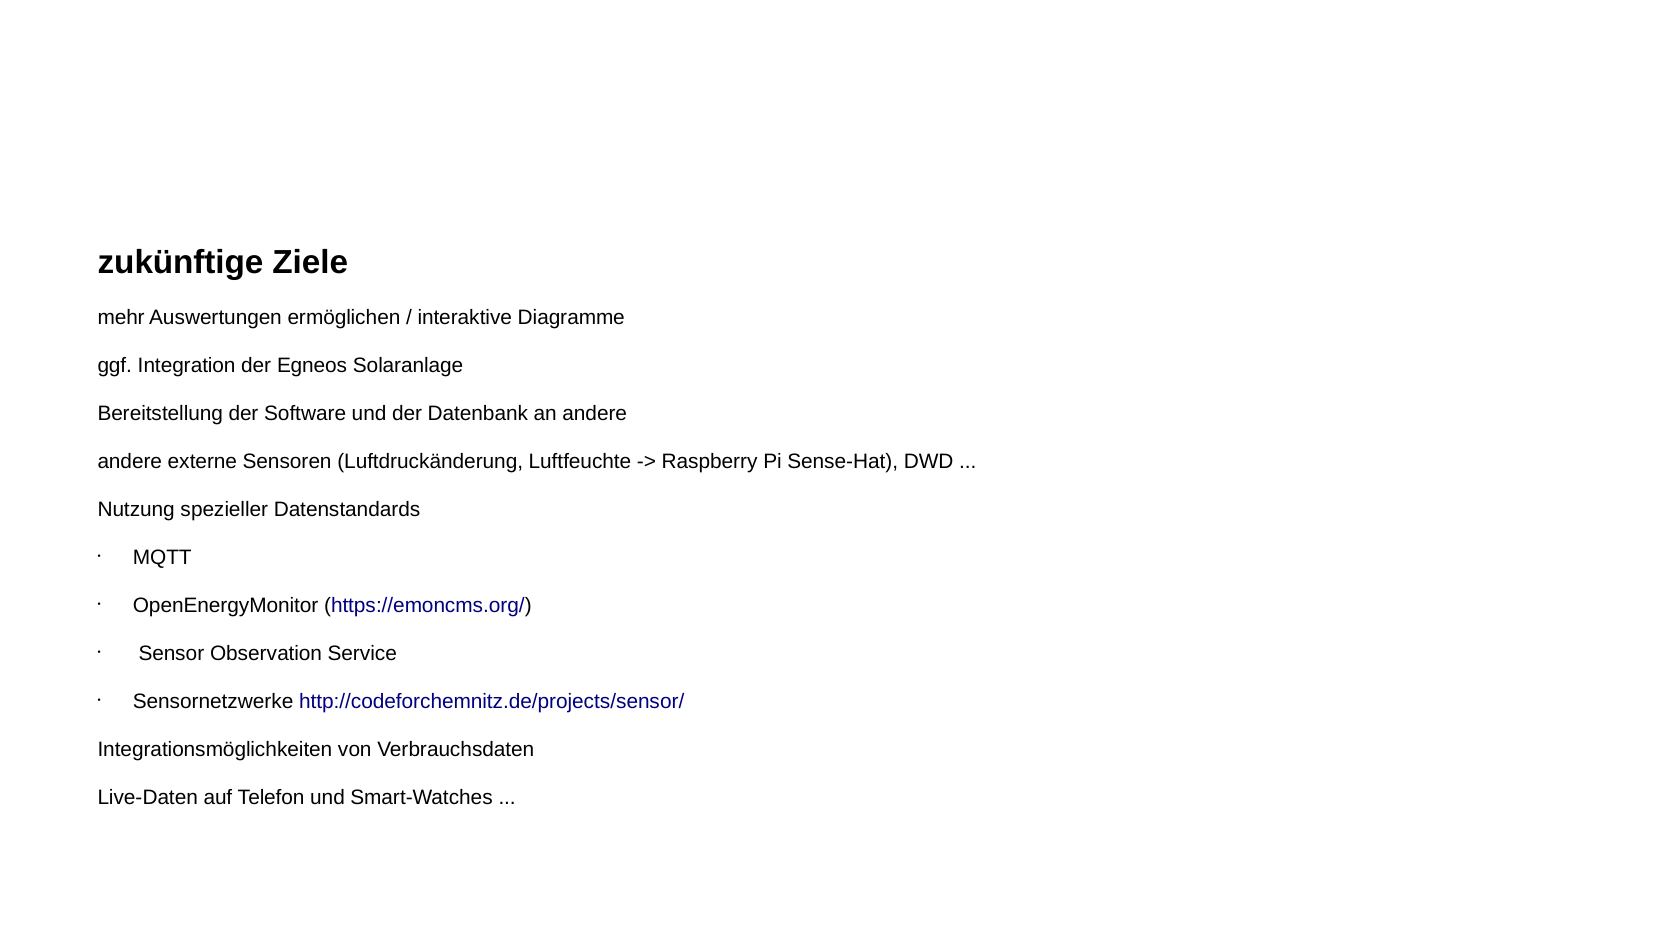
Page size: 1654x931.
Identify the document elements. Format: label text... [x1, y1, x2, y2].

text_box zukünftige Ziele mehr Auswertungen ermöglichen / interaktive Diagramme ggf. Integration der Egneos Solaranlage Bereitstellung der Software und der Datenbank an andere andere externe Sensoren (Luftdruckänderung, Luftfeuchte -> Raspberry Pi Sense-Hat), DWD ... Nutzung spezieller Datenstandards MQTT OpenEnergyMonitor (https://emoncms.org/) Sensor Observation Service Sensornetzwerke http://codeforchemnitz.de/projects/sensor/ Integrationsmöglichkeiten von Verbrauchsdaten Live-Daten auf Telefon und Smart-Watches ... [82, 236, 1583, 905]
